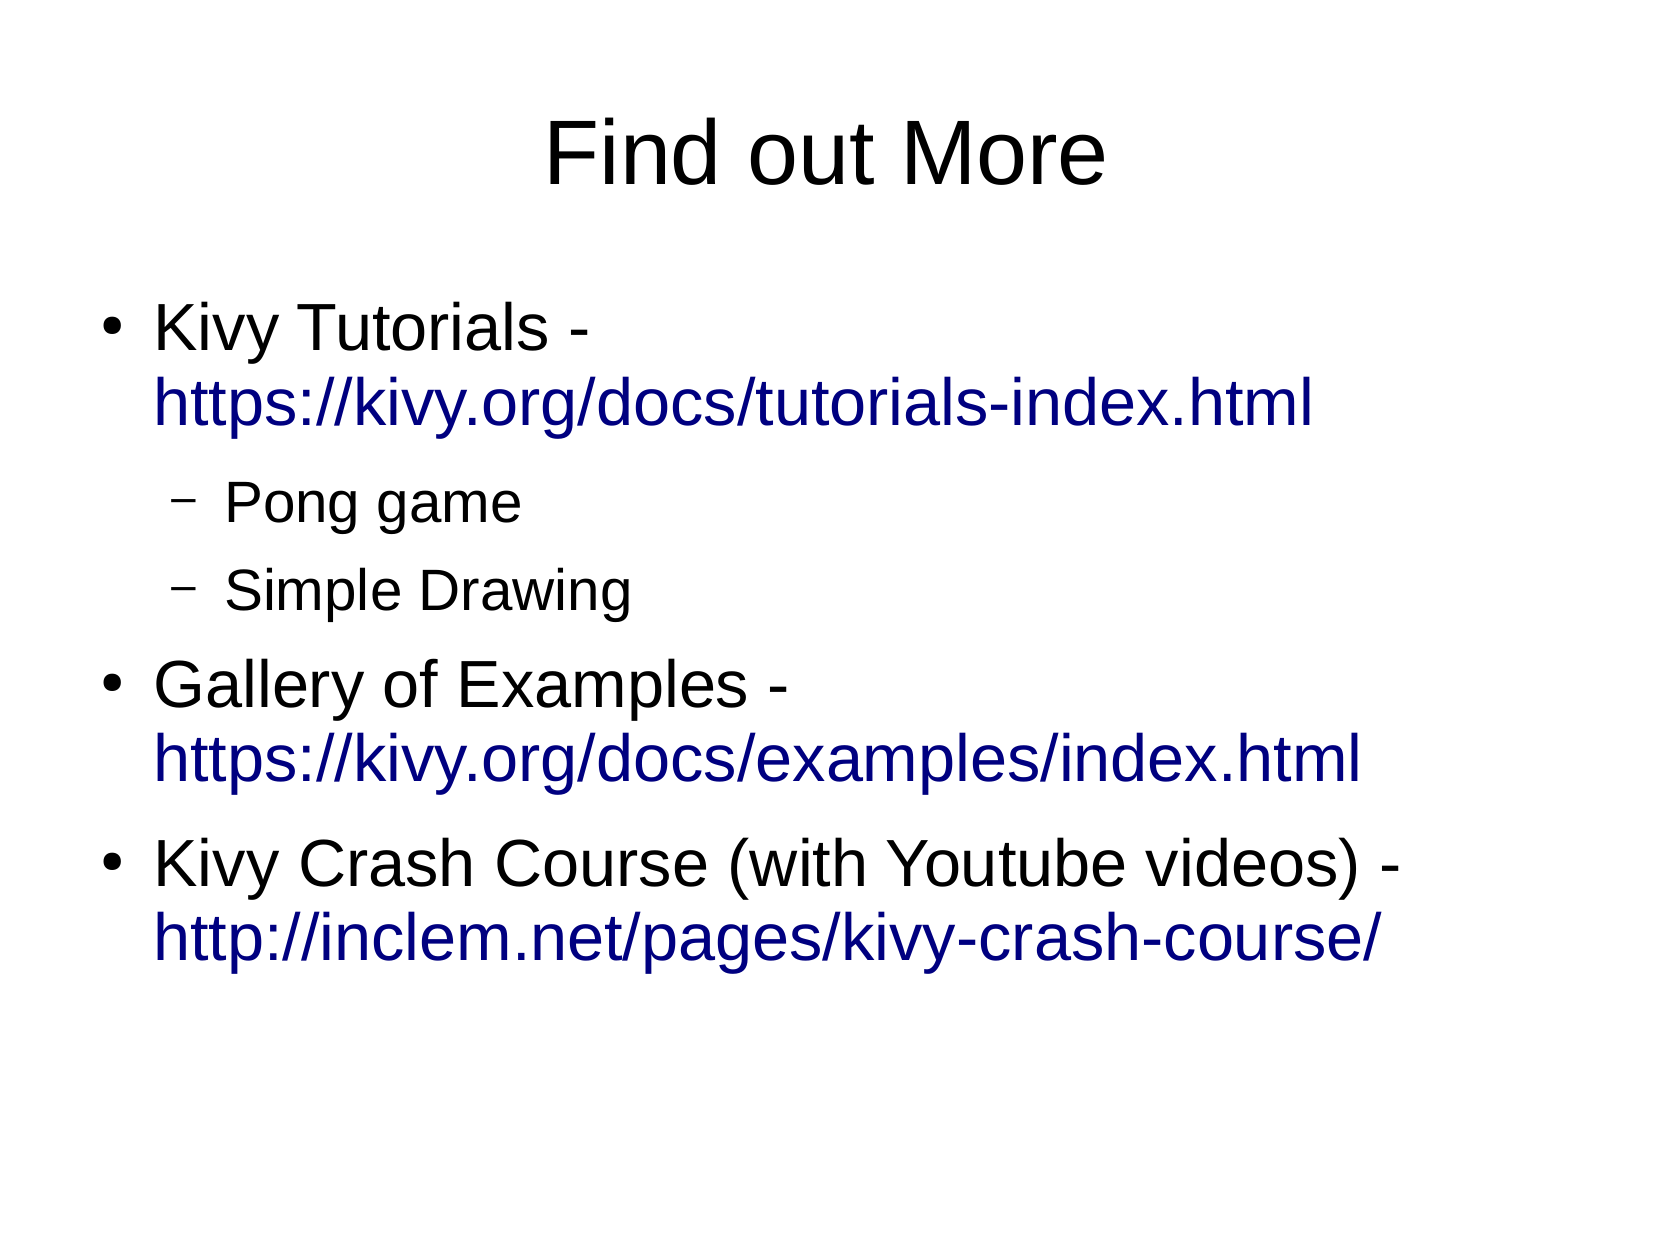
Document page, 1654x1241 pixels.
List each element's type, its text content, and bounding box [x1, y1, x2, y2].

title Find out More [82, 49, 1571, 257]
list Kivy Tutorials - https://kivy.org/docs/tutorials-index.html Pong game Simple Drawing Gallery of Examples - https://kivy.org/docs/examples/index.html Kivy Crash Course (with Youtube videos) - http://inclem.net/pages/kivy-crash-course/ [82, 290, 1571, 1010]
